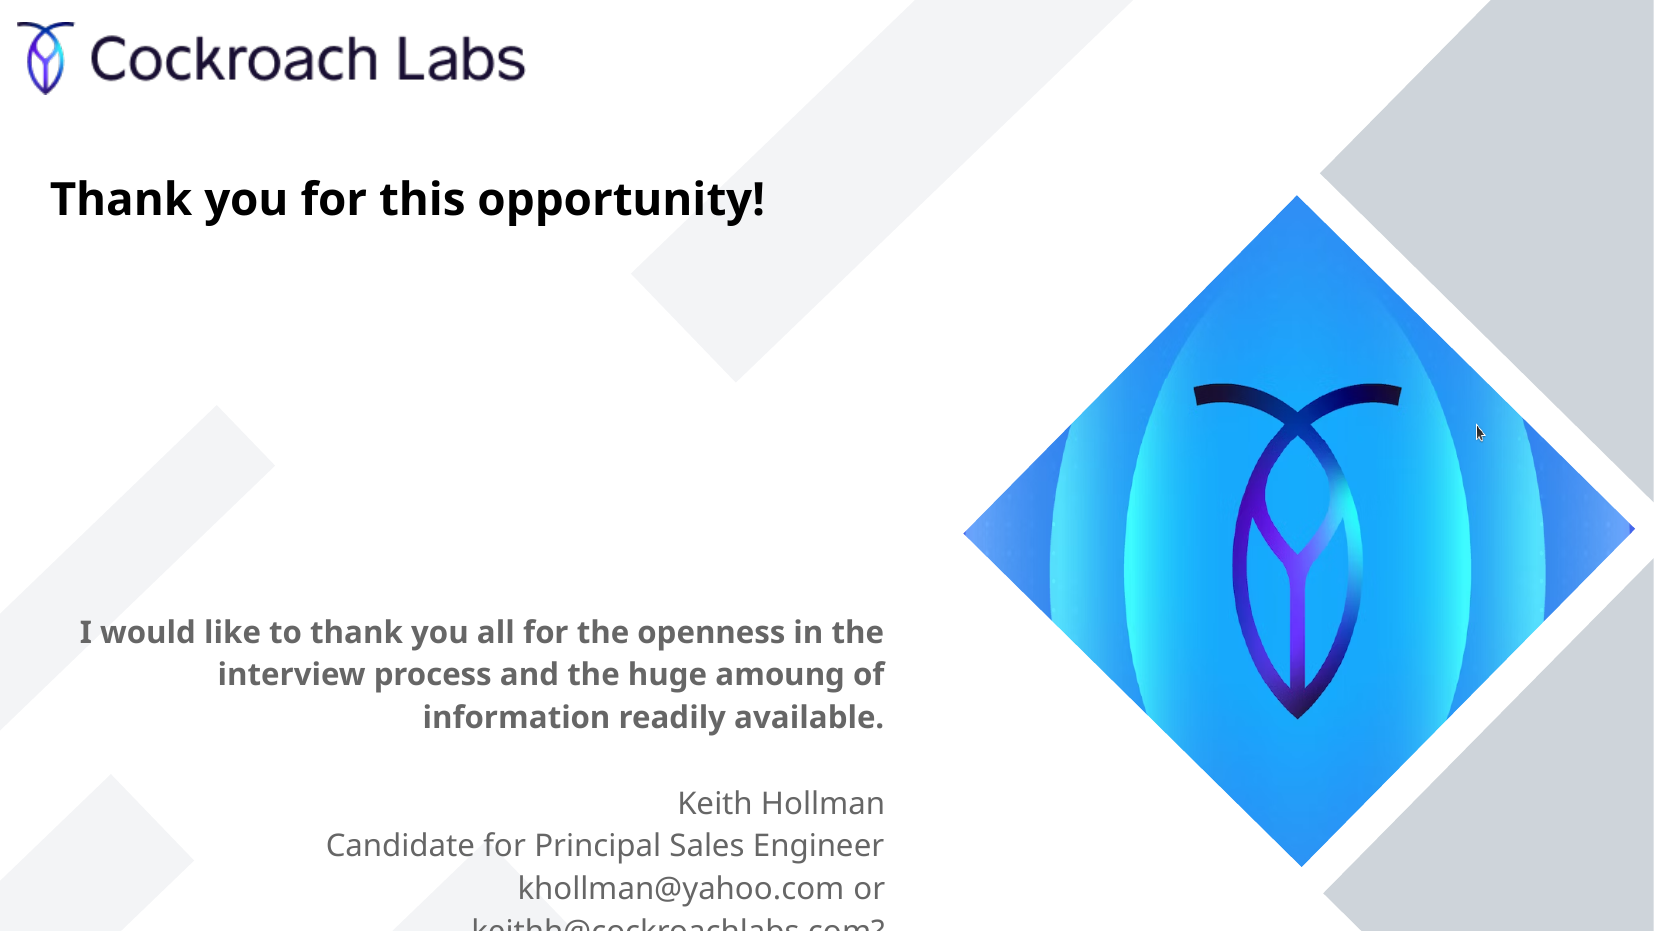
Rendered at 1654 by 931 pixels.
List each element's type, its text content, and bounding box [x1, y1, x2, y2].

text_box Thank you for this opportunity! [35, 158, 945, 281]
text_box I would like to thank you all for the openness in the interview process and the huge amoung of information readily available. Keith Hollman Candidate for Principal Sales Engineer khollman@yahoo.com or keithh@cockroachlabs.com? [60, 602, 901, 908]
text_box [963, 195, 1636, 867]
picture [17, 22, 526, 95]
